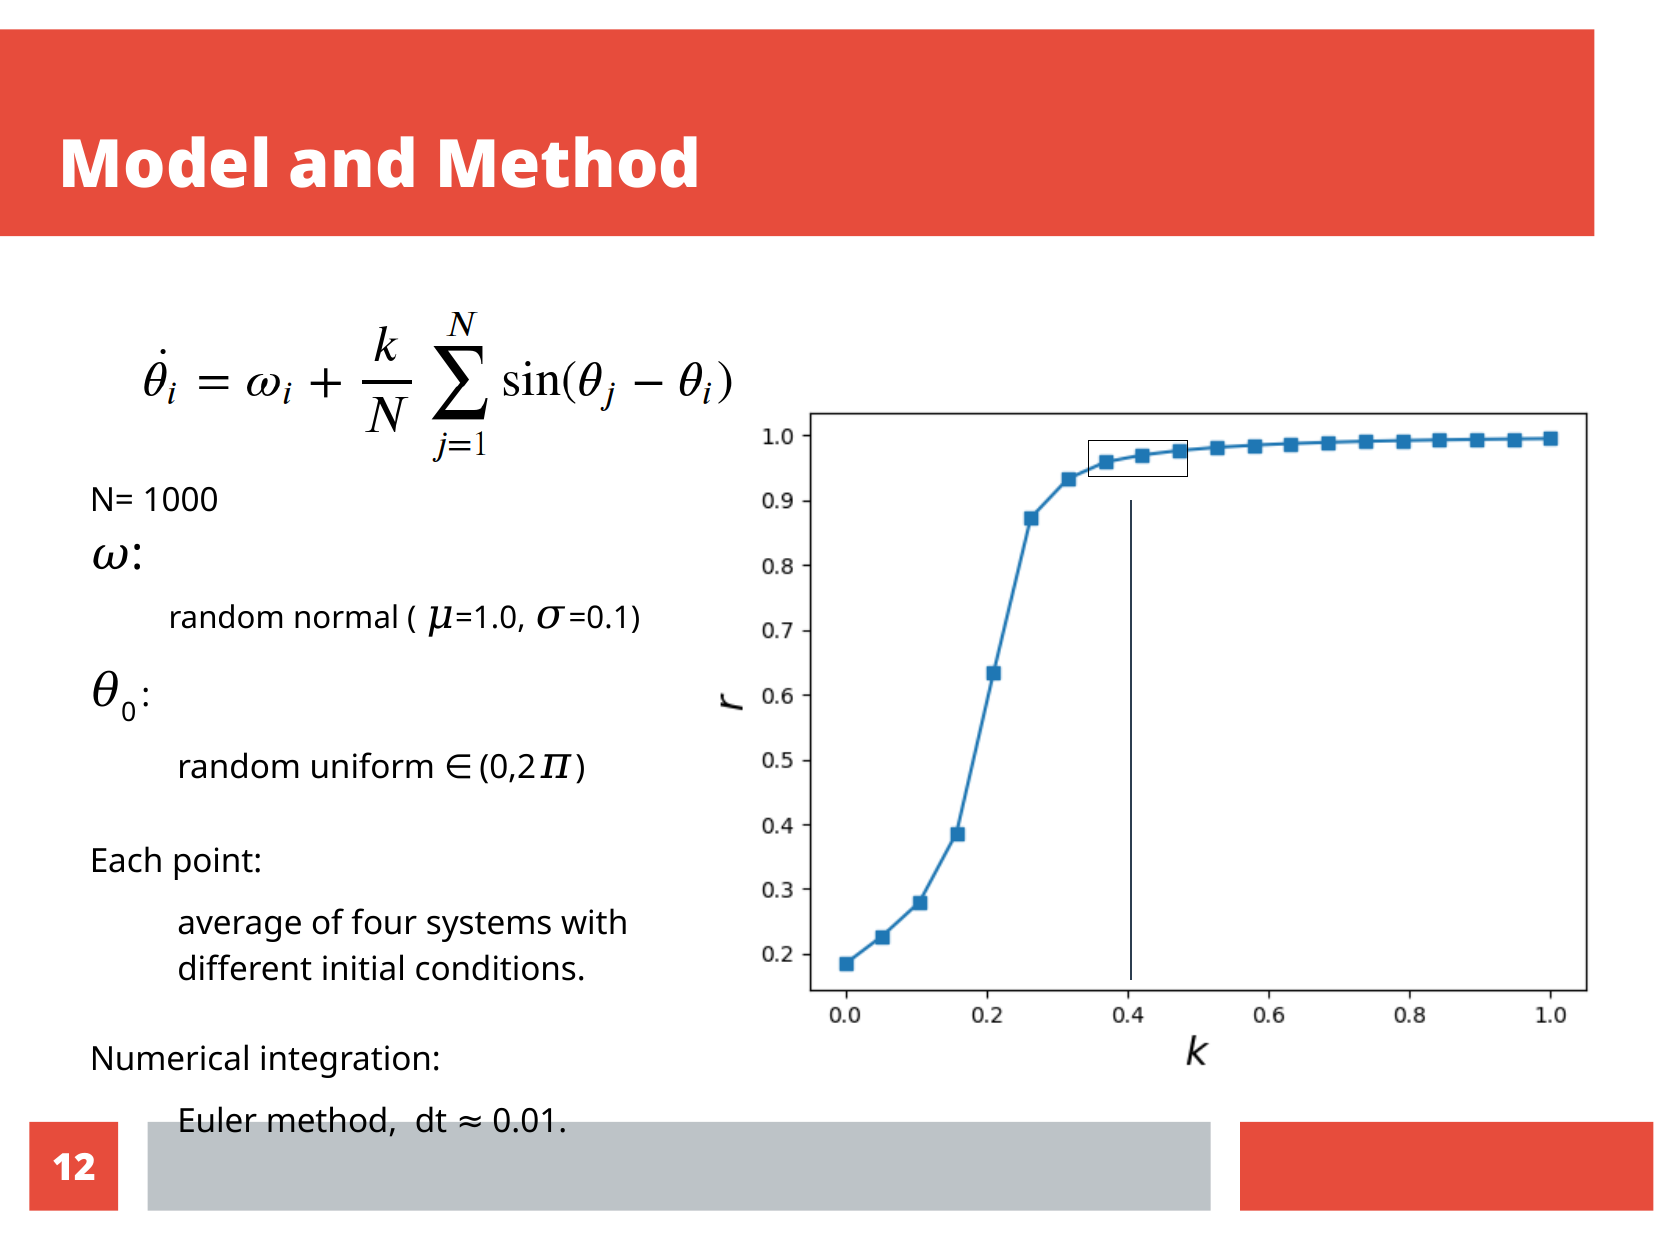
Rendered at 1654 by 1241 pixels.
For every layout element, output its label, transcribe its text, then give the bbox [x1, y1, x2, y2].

text_box N= 1000 𝜔: random normal ( 𝜇=1.0, 𝜎=0.1) 𝜃0 : random uniform ∈ (0,2𝜋) Each point: average of four systems with different initial conditions. Numerical integration: Euler method, dt ≈ 0.01. [75, 468, 721, 1097]
title Model and Method [58, 58, 1595, 207]
picture [138, 309, 1605, 1073]
text_box [1088, 440, 1188, 477]
